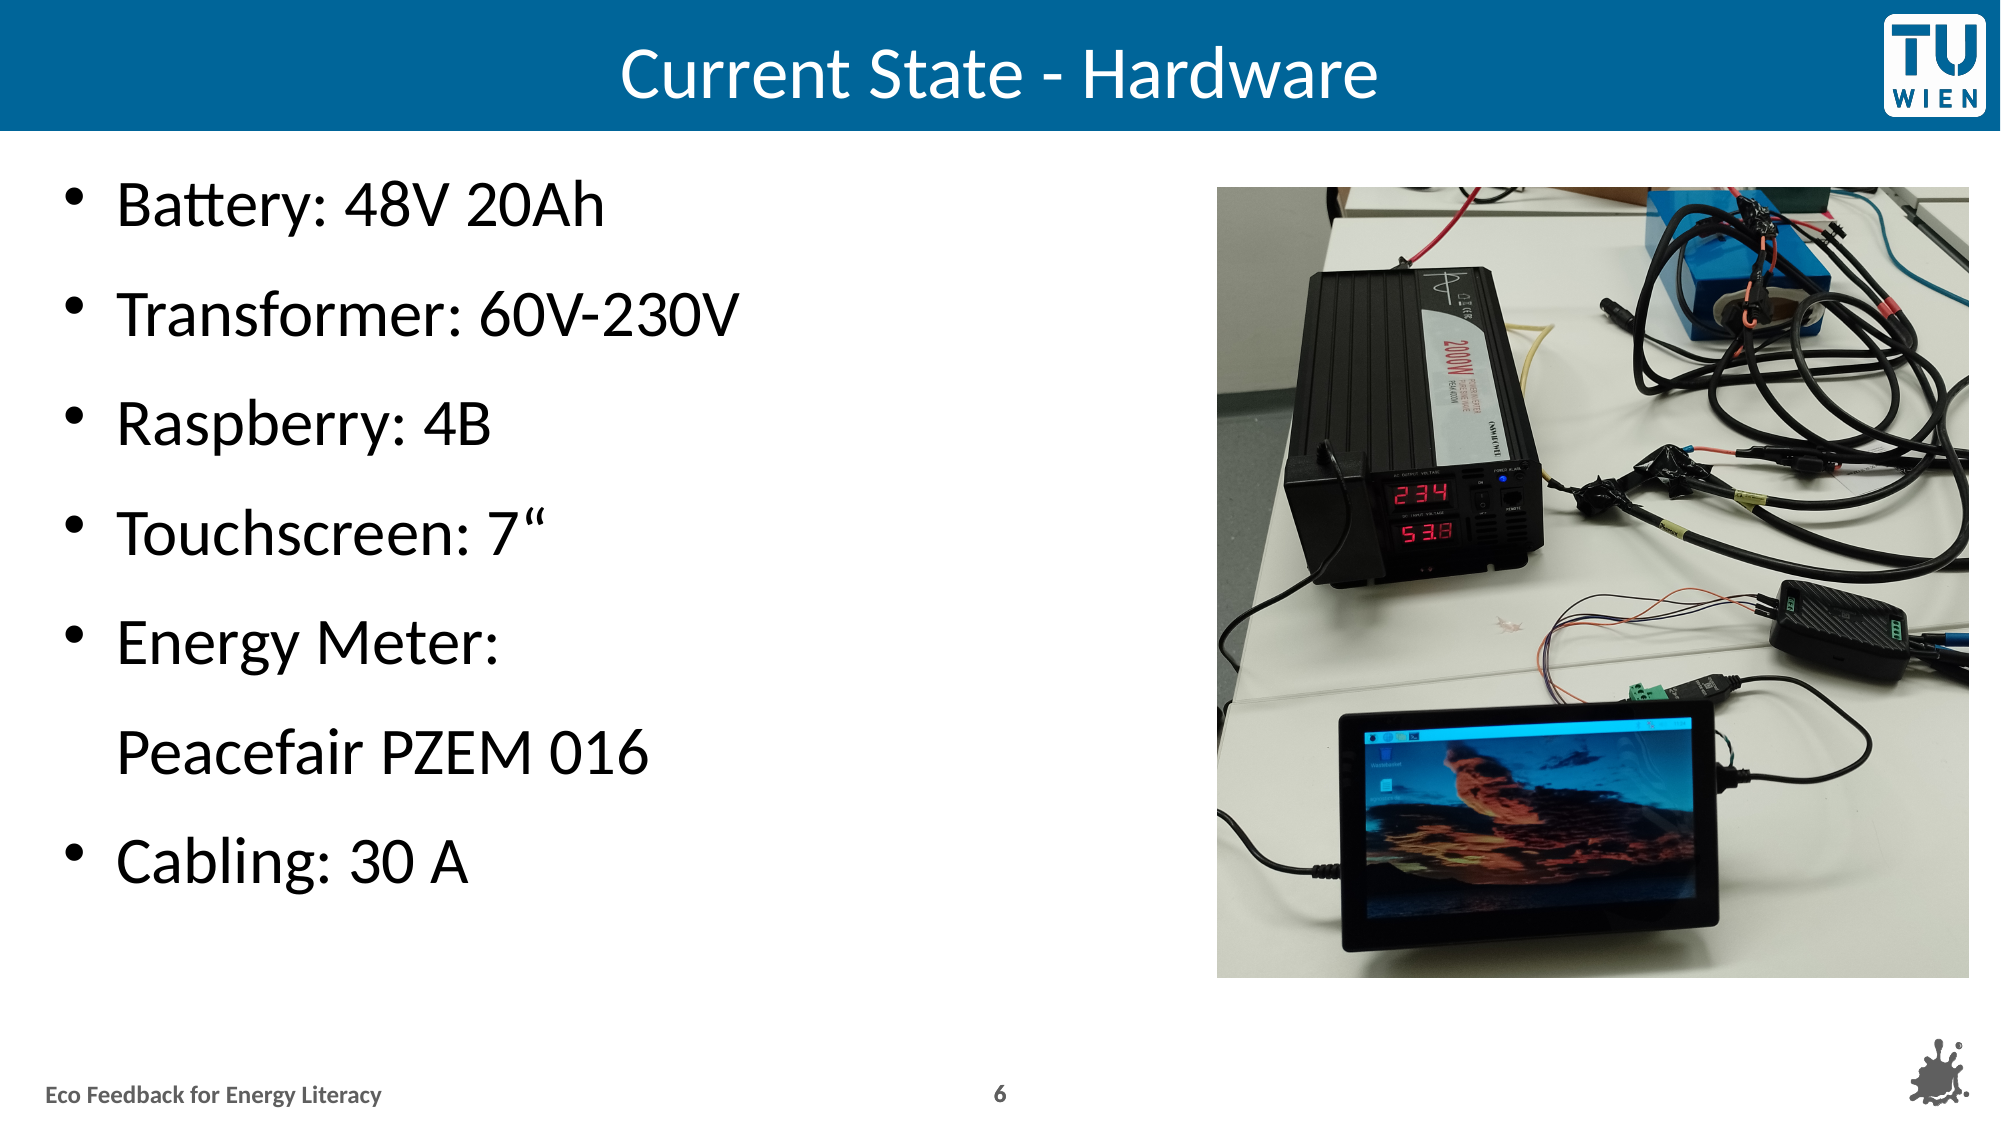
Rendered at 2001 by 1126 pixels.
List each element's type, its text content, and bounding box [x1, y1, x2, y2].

picture [1885, 15, 1985, 116]
title Current State - Hardware [137, 6, 1863, 131]
list Battery: 48V 20Ah Transformer: 60V-230V Raspberry: 4B Touchscreen: 7“ Energy Meter: Peacefair PZEM 016 Cabling: 30 A [25, 150, 1969, 1048]
slide_number <number> [882, 1067, 1119, 1118]
picture [1217, 187, 1969, 978]
